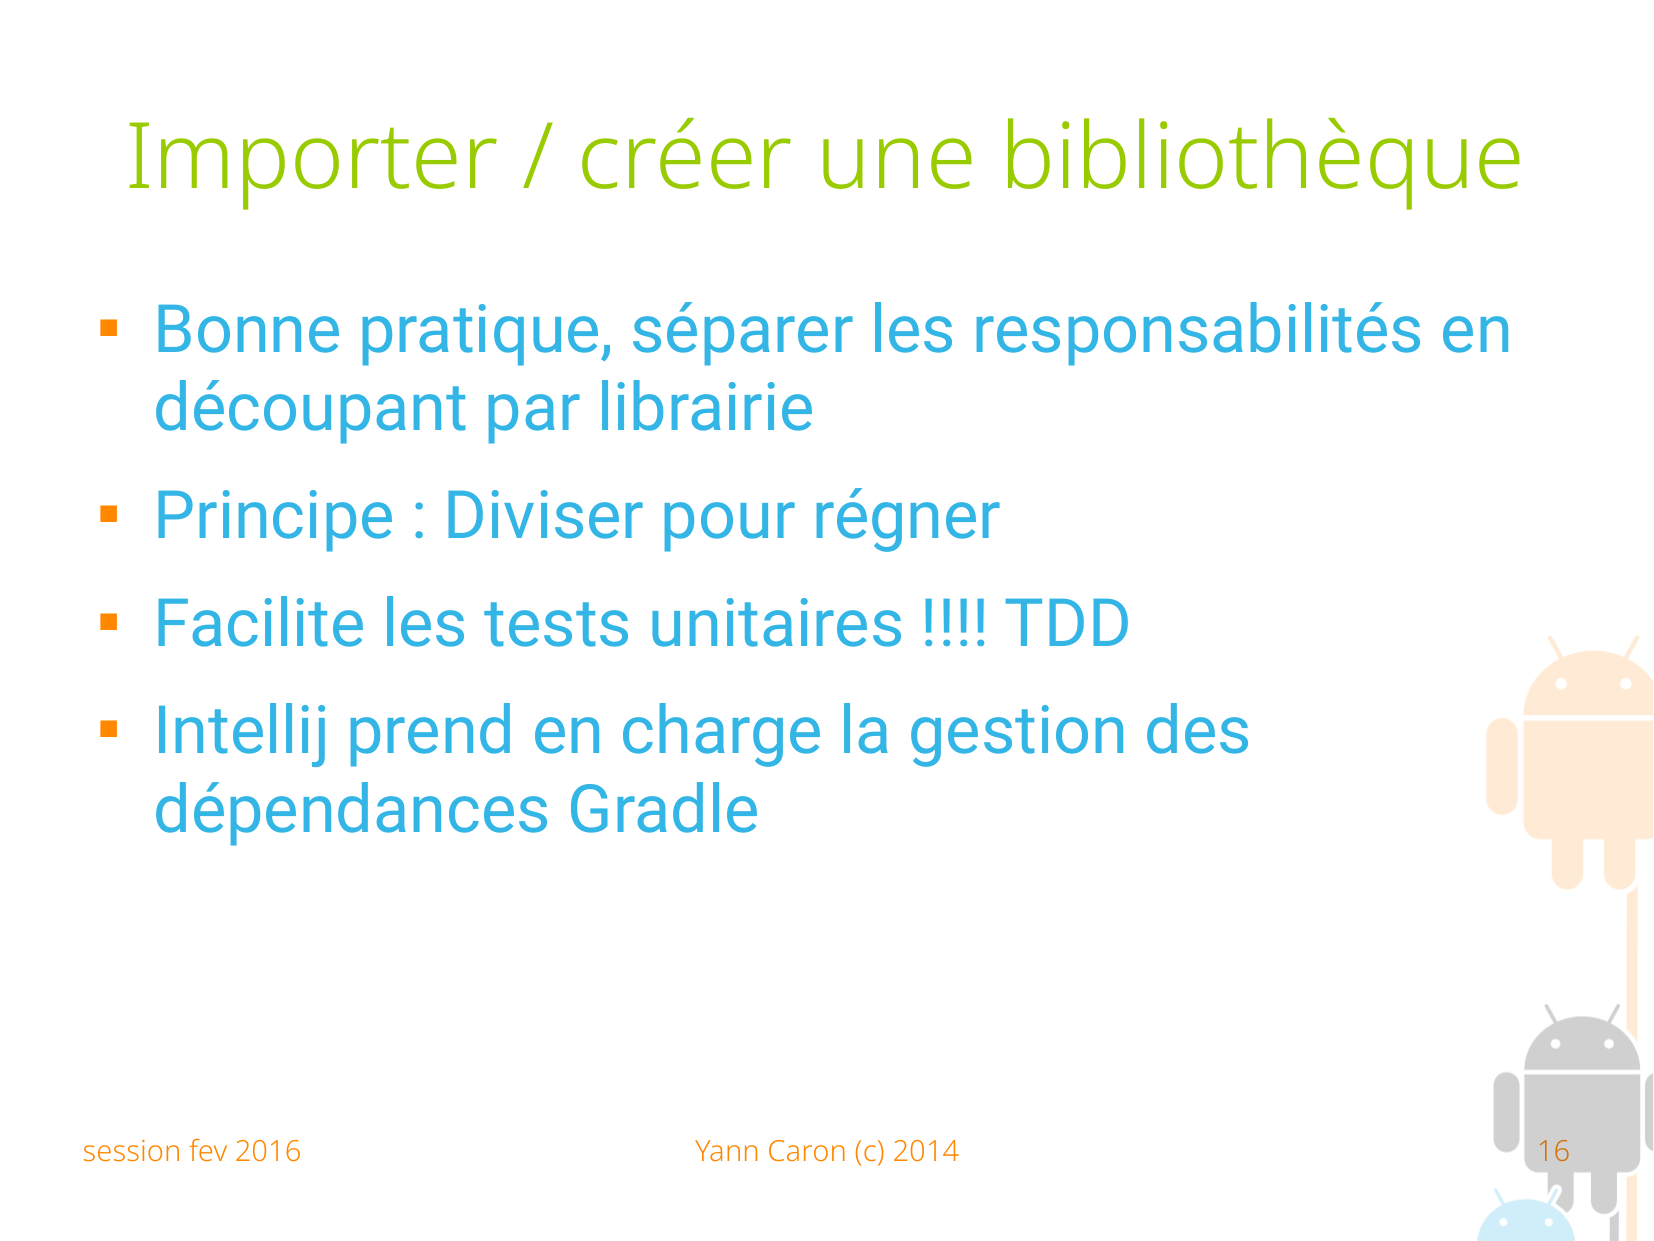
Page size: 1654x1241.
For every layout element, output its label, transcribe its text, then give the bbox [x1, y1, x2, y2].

title Importer / créer une bibliothèque [82, 45, 1571, 261]
picture [240, 423, 1654, 1241]
list Bonne pratique, séparer les responsabilités en découpant par librairie Principe : Diviser pour régner Facilite les tests unitaires !!!! TDD Intellij prend en charge la gestion des dépendances Gradle [82, 290, 1546, 1010]
